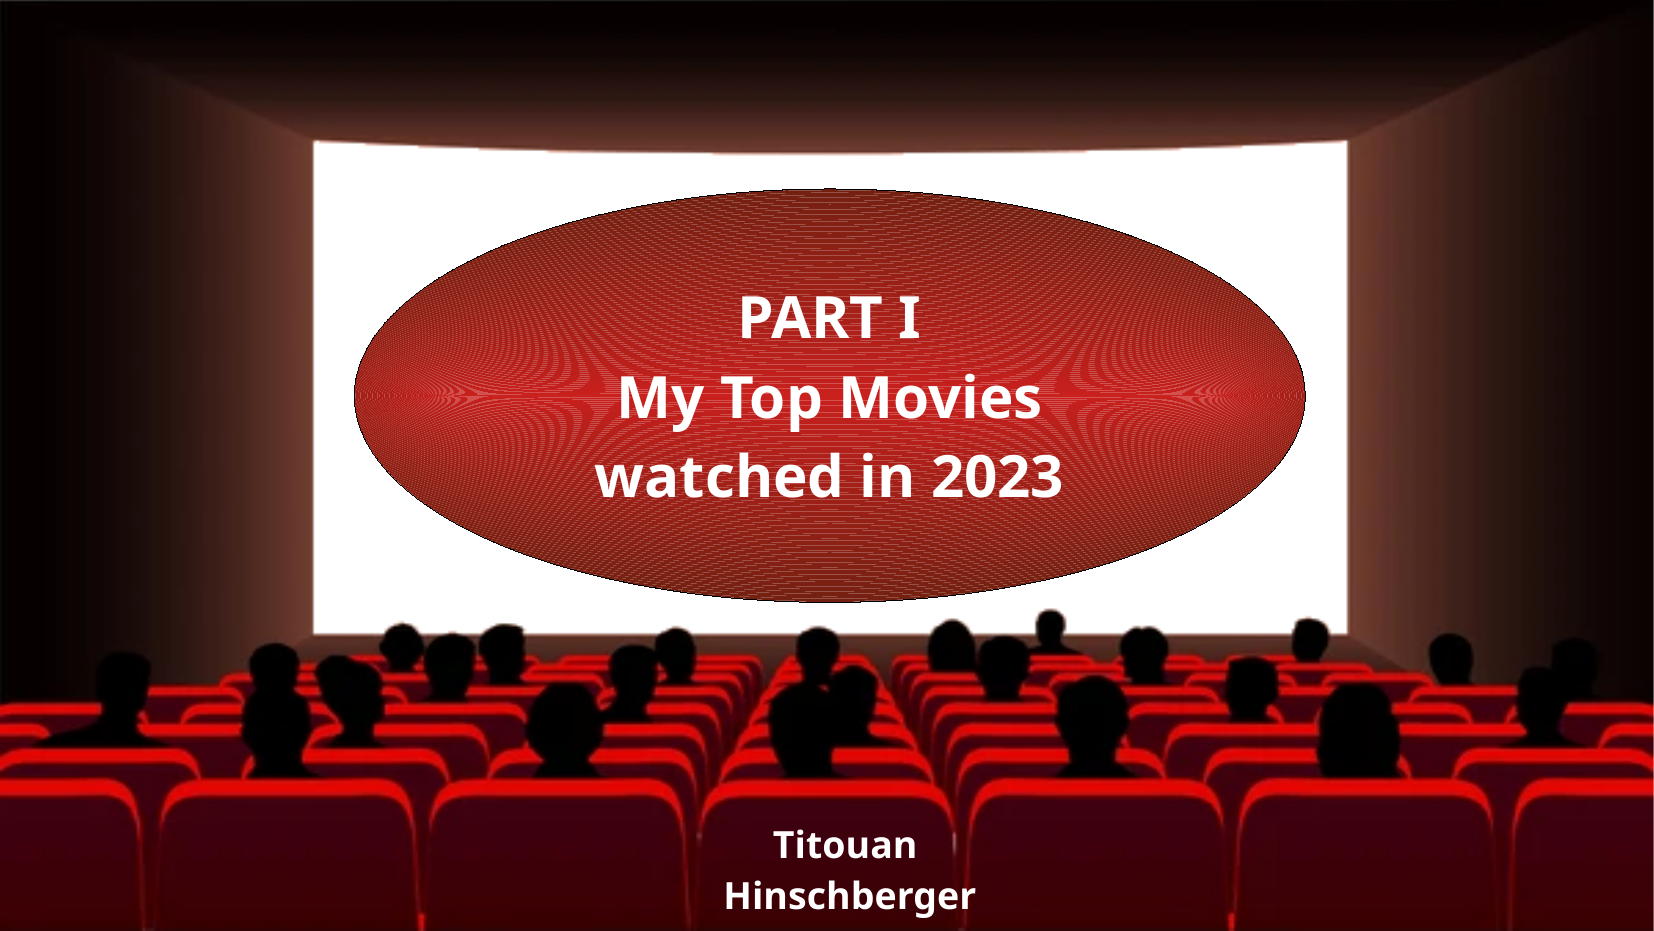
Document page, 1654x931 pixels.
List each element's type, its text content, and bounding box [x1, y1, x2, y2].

picture [0, 0, 1654, 931]
text_box PART I My Top Movies watched in 2023 [354, 188, 1306, 603]
